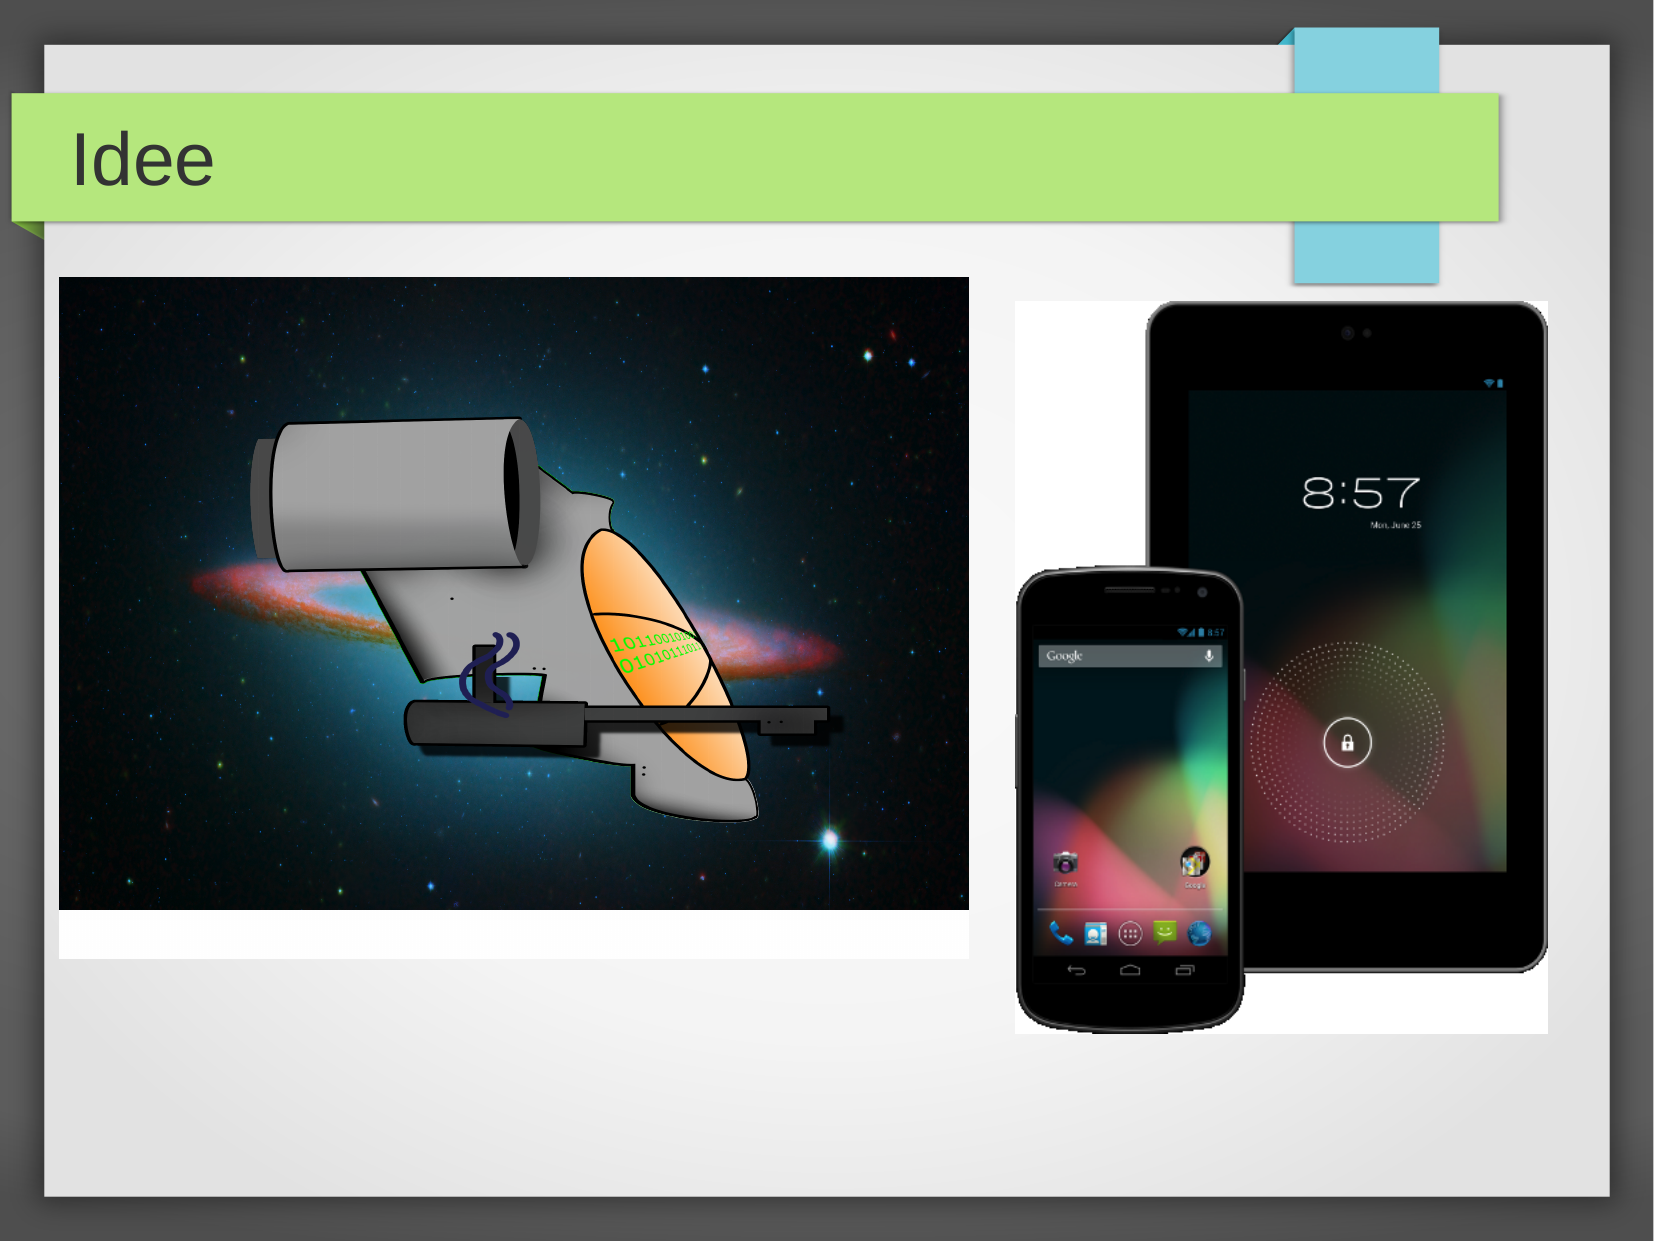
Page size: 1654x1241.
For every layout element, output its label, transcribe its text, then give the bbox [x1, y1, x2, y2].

picture [0, 0, 1654, 1241]
title Idee [70, 106, 1229, 213]
